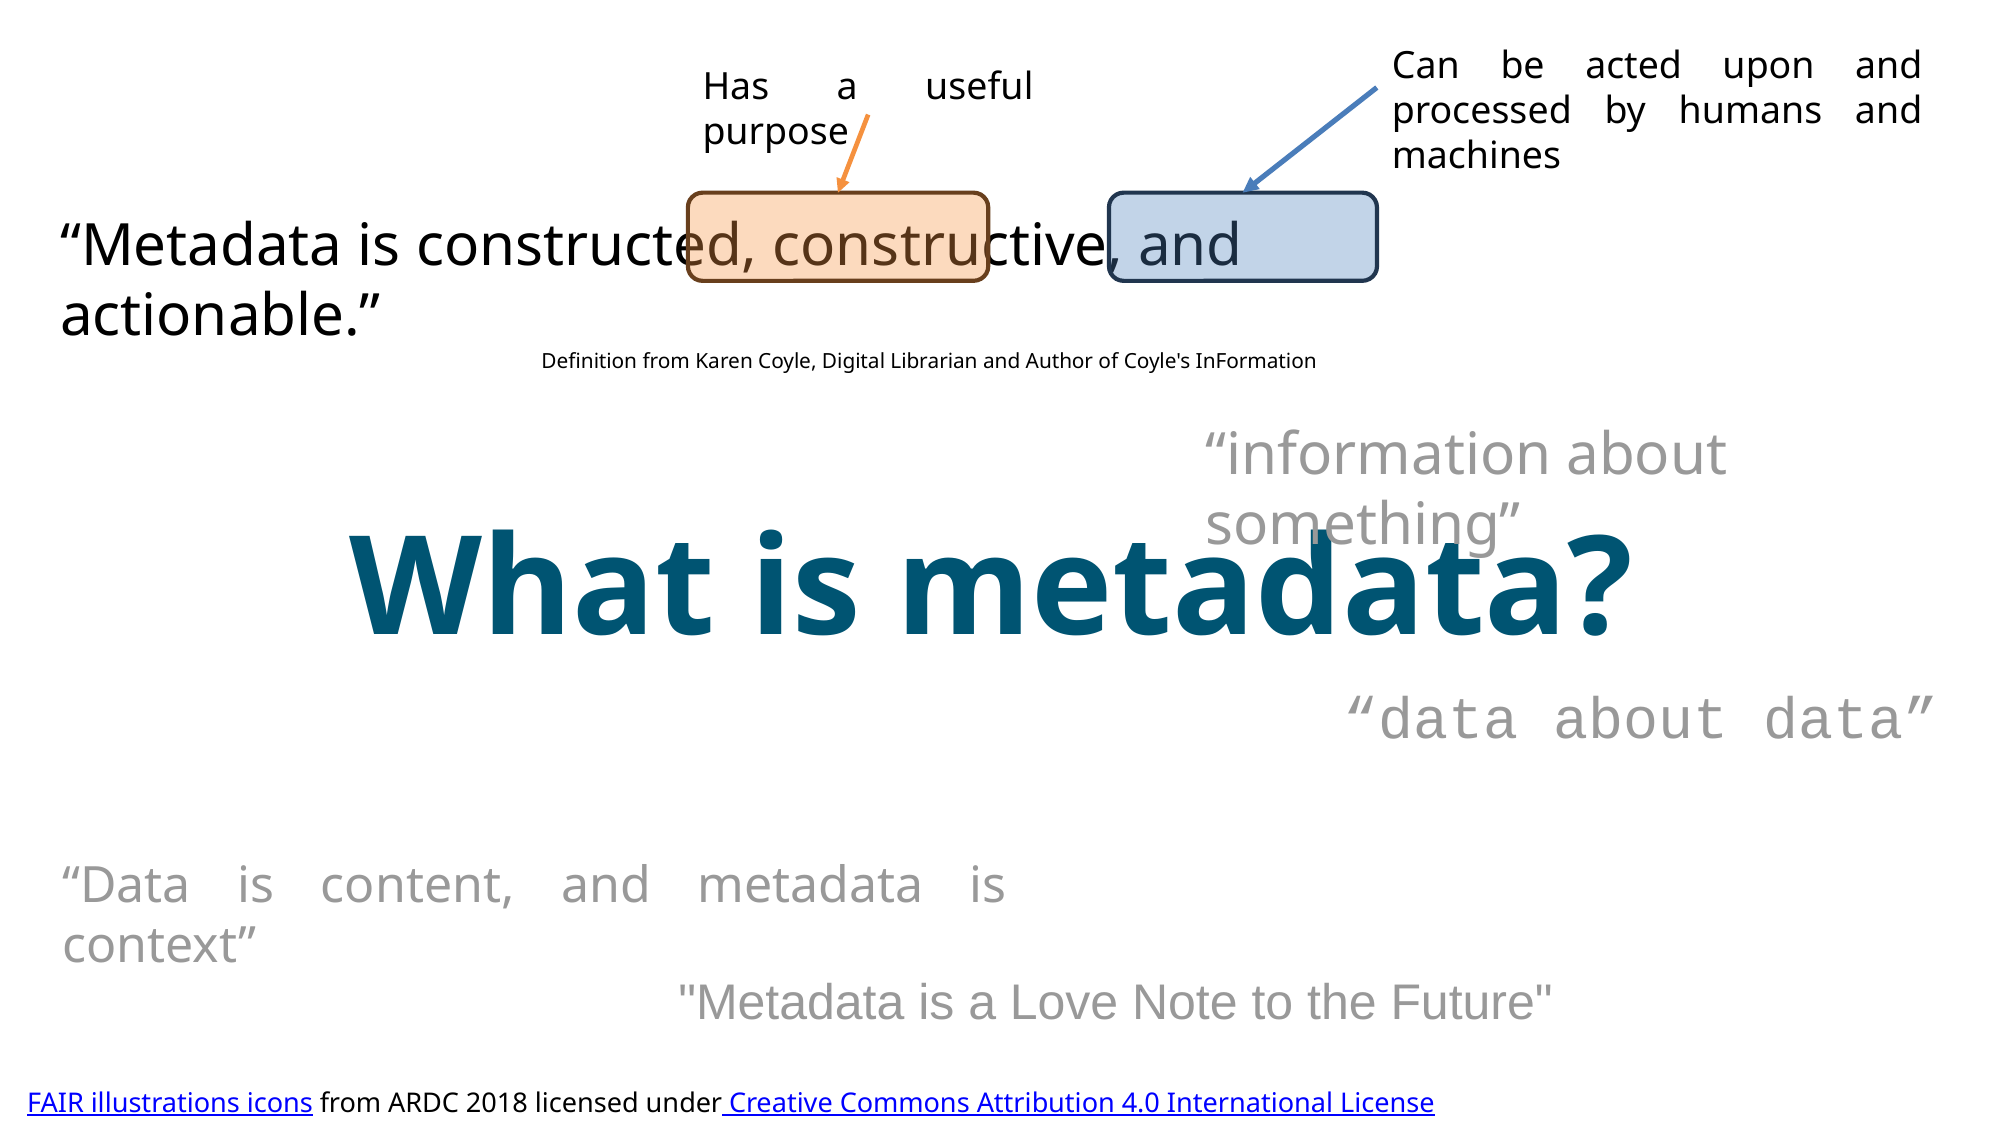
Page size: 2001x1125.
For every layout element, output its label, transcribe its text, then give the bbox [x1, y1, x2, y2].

text_box Has a useful purpose [687, 54, 1049, 115]
text_box “Metadata is constructed, constructive, and actionable.” Definition from Karen Coyle, Digital Librarian and Author of Coyle's InFormation [45, 200, 1515, 304]
text_box FAIR illustrations icons from ARDC 2018 licensed under Creative Commons Attribution 4.0 International License [12, 1070, 1548, 1125]
text_box [687, 192, 989, 281]
text_box "Metadata is a Love Note to the Future" [649, 962, 1782, 1071]
text_box Can be acted upon and processed by humans and machines [1377, 33, 1938, 142]
text_box “information about something” [1190, 408, 2000, 497]
text_box “Data is content, and metadata is context” [47, 845, 1022, 953]
title What is metadata? [141, 499, 1842, 681]
text_box [1108, 192, 1378, 281]
text_box “data about data” [1328, 673, 2000, 781]
